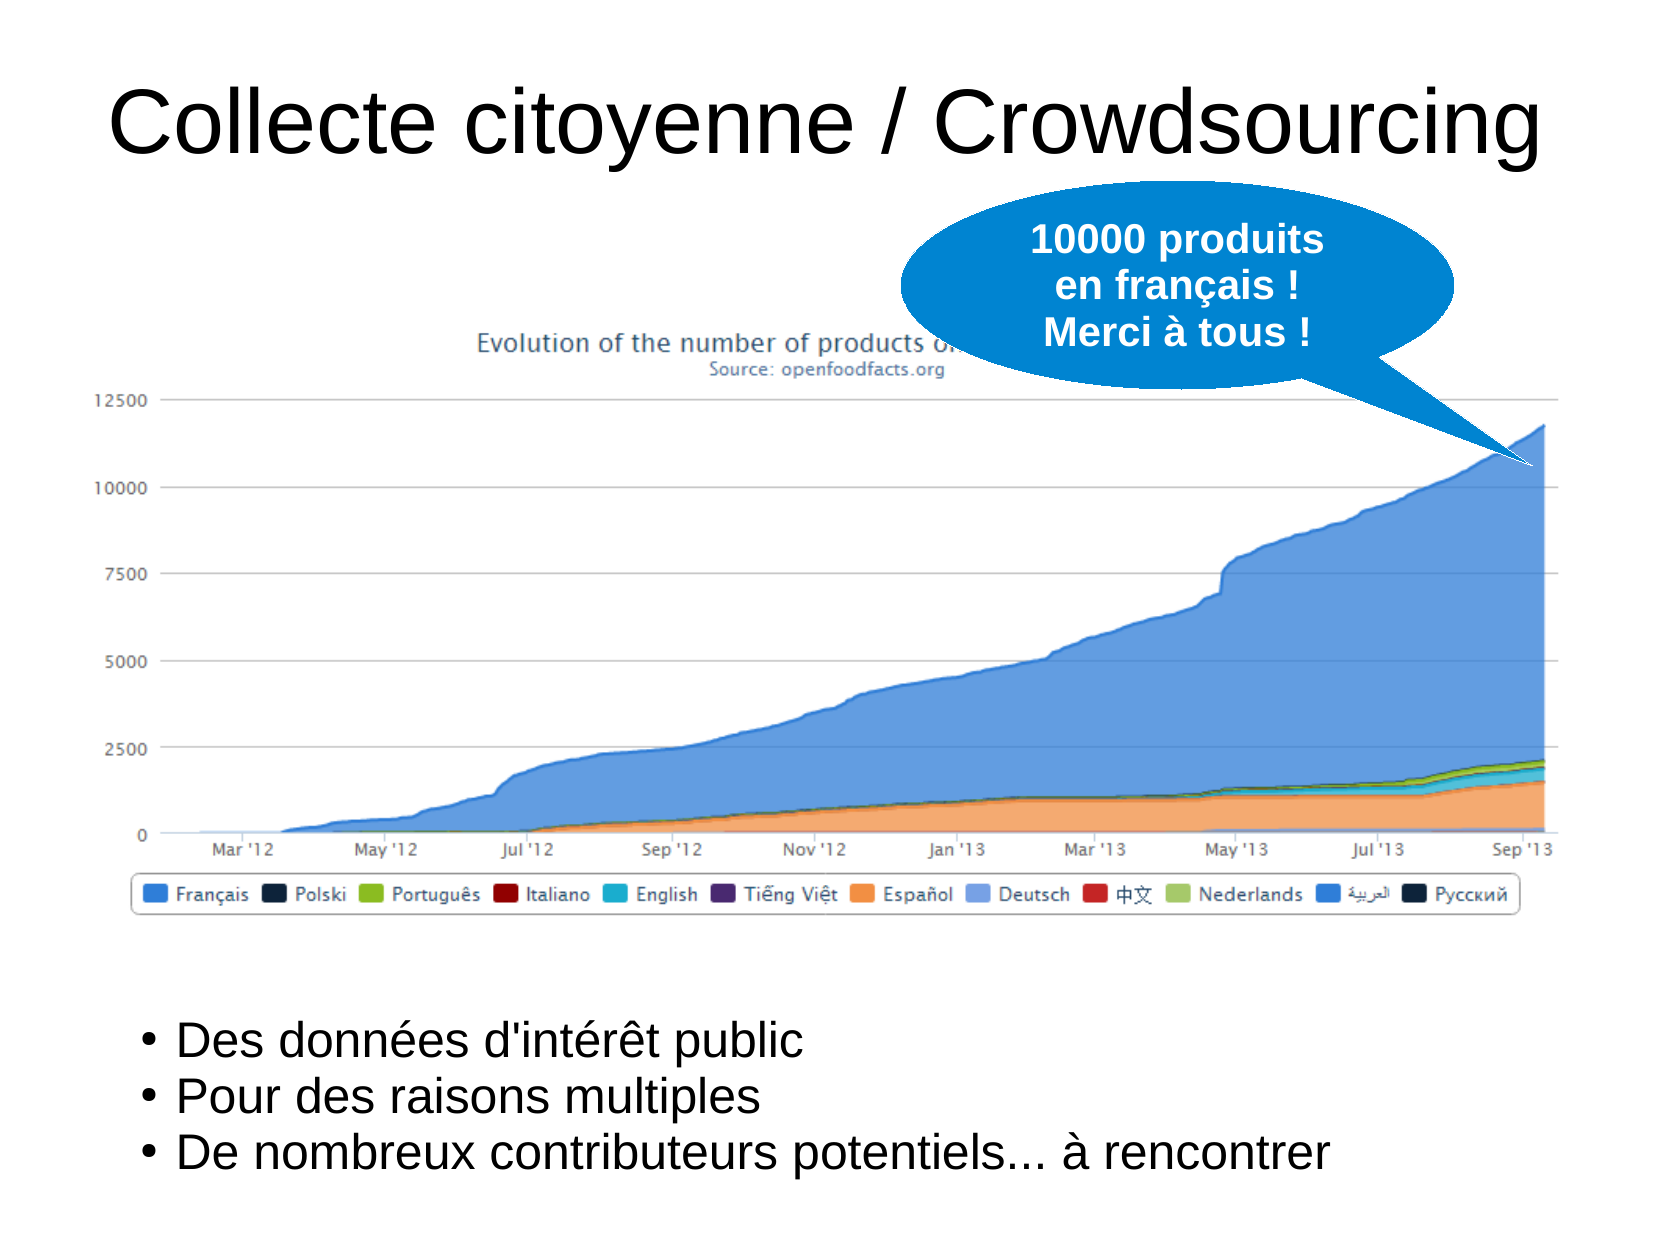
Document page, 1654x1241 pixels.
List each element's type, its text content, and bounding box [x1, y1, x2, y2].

title Collecte citoyenne / Crowdsourcing [82, 49, 1571, 196]
text_box 10000 produits en français ! Merci à tous ! [900, 180, 1533, 466]
text_box Des données d'intérêt public Pour des raisons multiples De nombreux contributeurs potentiels... à rencontrer [90, 1005, 1561, 1201]
picture [87, 321, 1571, 920]
